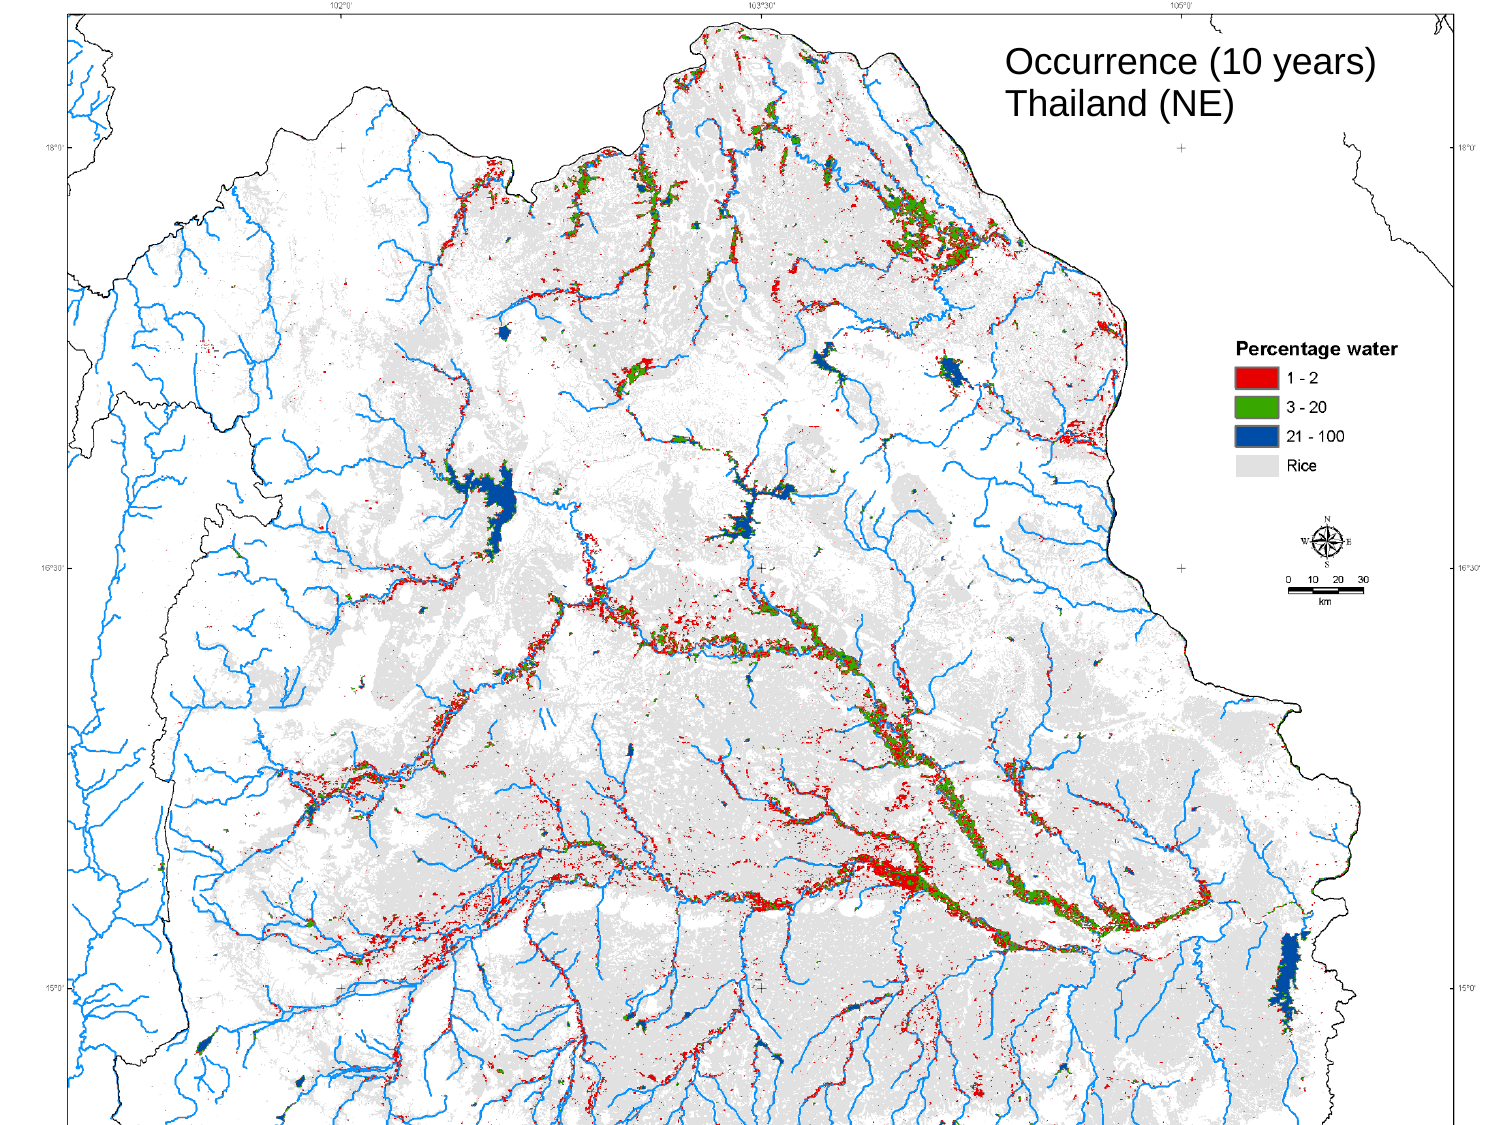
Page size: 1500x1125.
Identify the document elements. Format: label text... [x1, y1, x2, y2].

text_box Occurrence (10 years) Thailand (NE) [990, 33, 1393, 132]
picture [31, 0, 1487, 1125]
